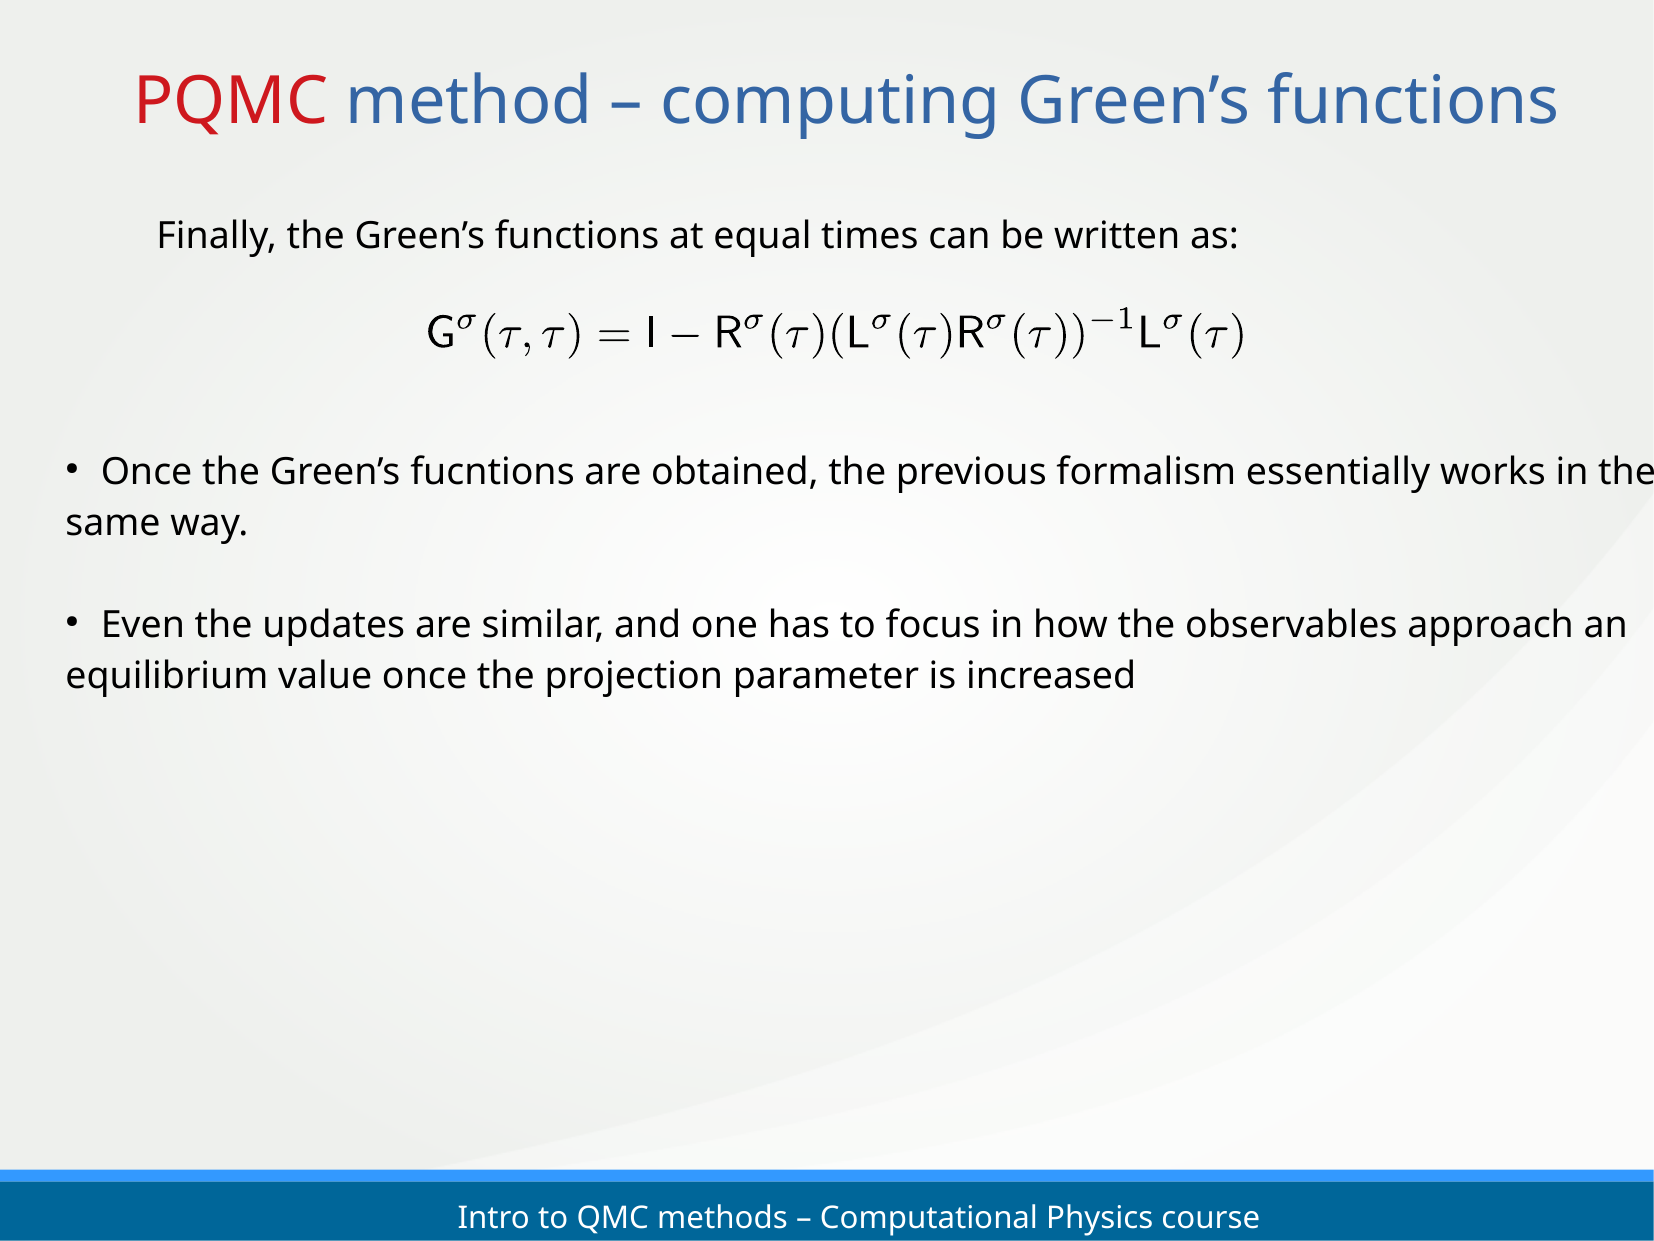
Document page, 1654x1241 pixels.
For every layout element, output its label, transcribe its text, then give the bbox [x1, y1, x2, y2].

text_box Finally, the Green’s functions at equal times can be written as: [141, 200, 1220, 258]
text_box Once the Green’s fucntions are obtained, the previous formalism essentially works in the same way. Even the updates are similar, and one has to focus in how the observables approach an equilibrium value once the projection parameter is increased [50, 437, 1619, 663]
picture [0, 0, 1654, 1169]
text_box [425, 307, 1248, 359]
text_box PQMC method – computing Green’s functions [82, 45, 1624, 187]
